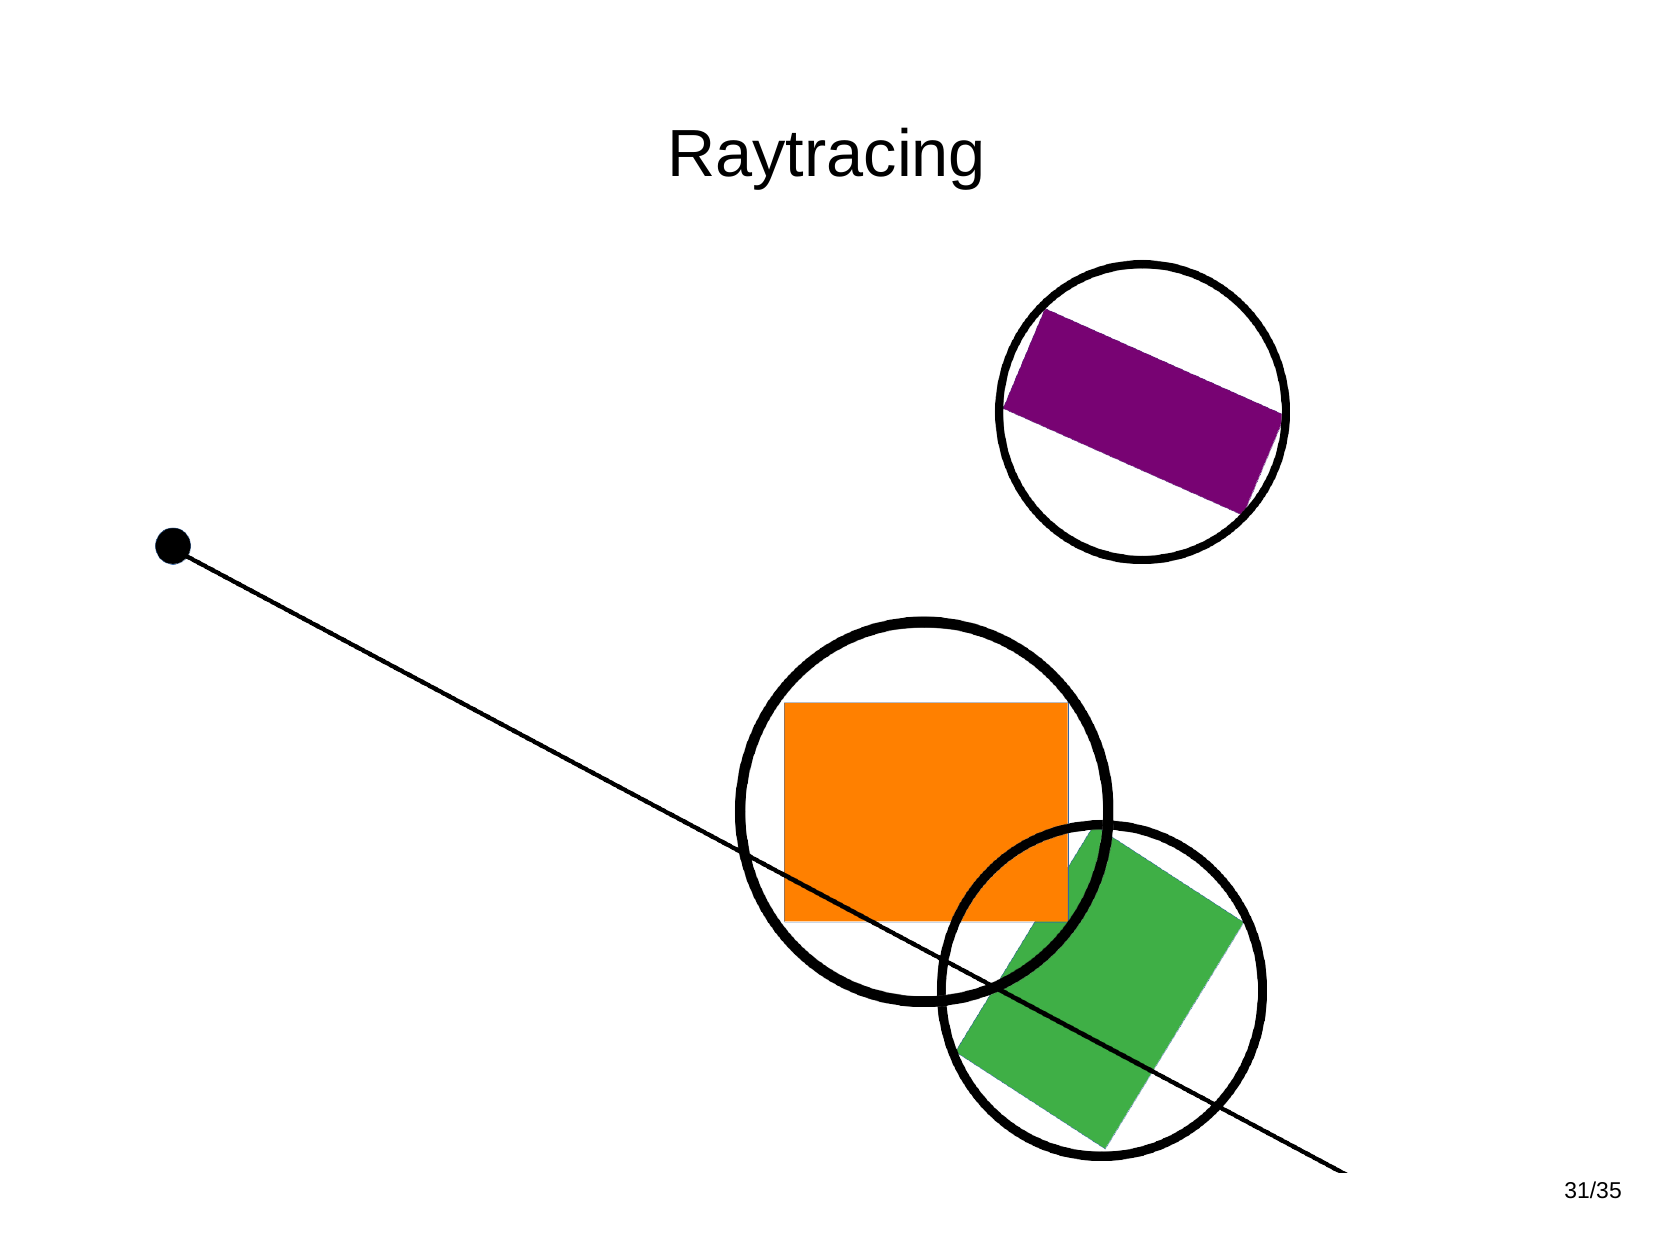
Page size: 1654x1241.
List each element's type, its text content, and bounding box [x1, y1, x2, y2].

picture [143, 247, 1453, 1173]
title Raytracing [82, 16, 1571, 290]
text_box 31/35 [1549, 1170, 1637, 1211]
